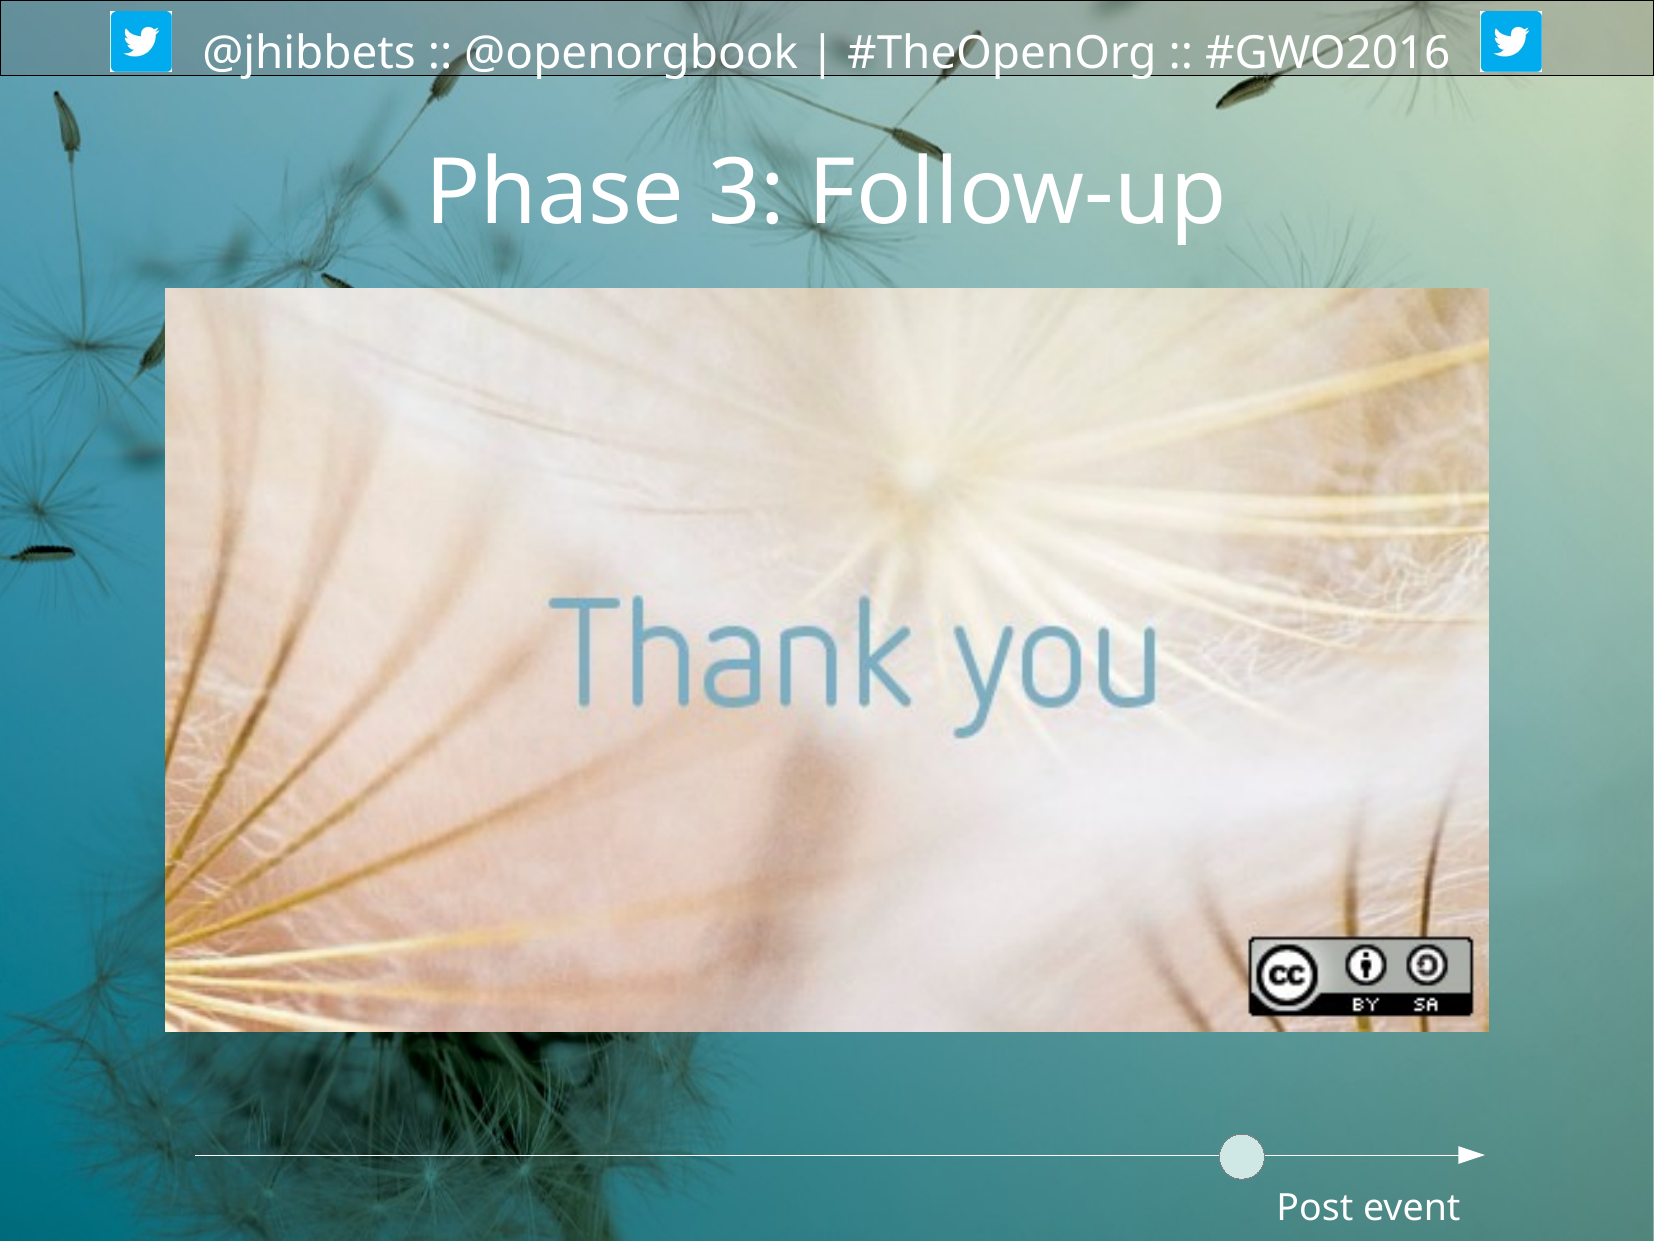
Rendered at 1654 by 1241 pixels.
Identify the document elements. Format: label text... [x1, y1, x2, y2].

text_box Post event [1261, 1173, 1480, 1226]
picture [110, 11, 114, 72]
picture [1495, 27, 1528, 56]
picture [1480, 11, 1484, 72]
picture [125, 27, 158, 56]
text_box [1219, 1134, 1265, 1180]
picture [0, 76, 1654, 1241]
title Phase 3: Follow-up [82, 84, 1571, 292]
